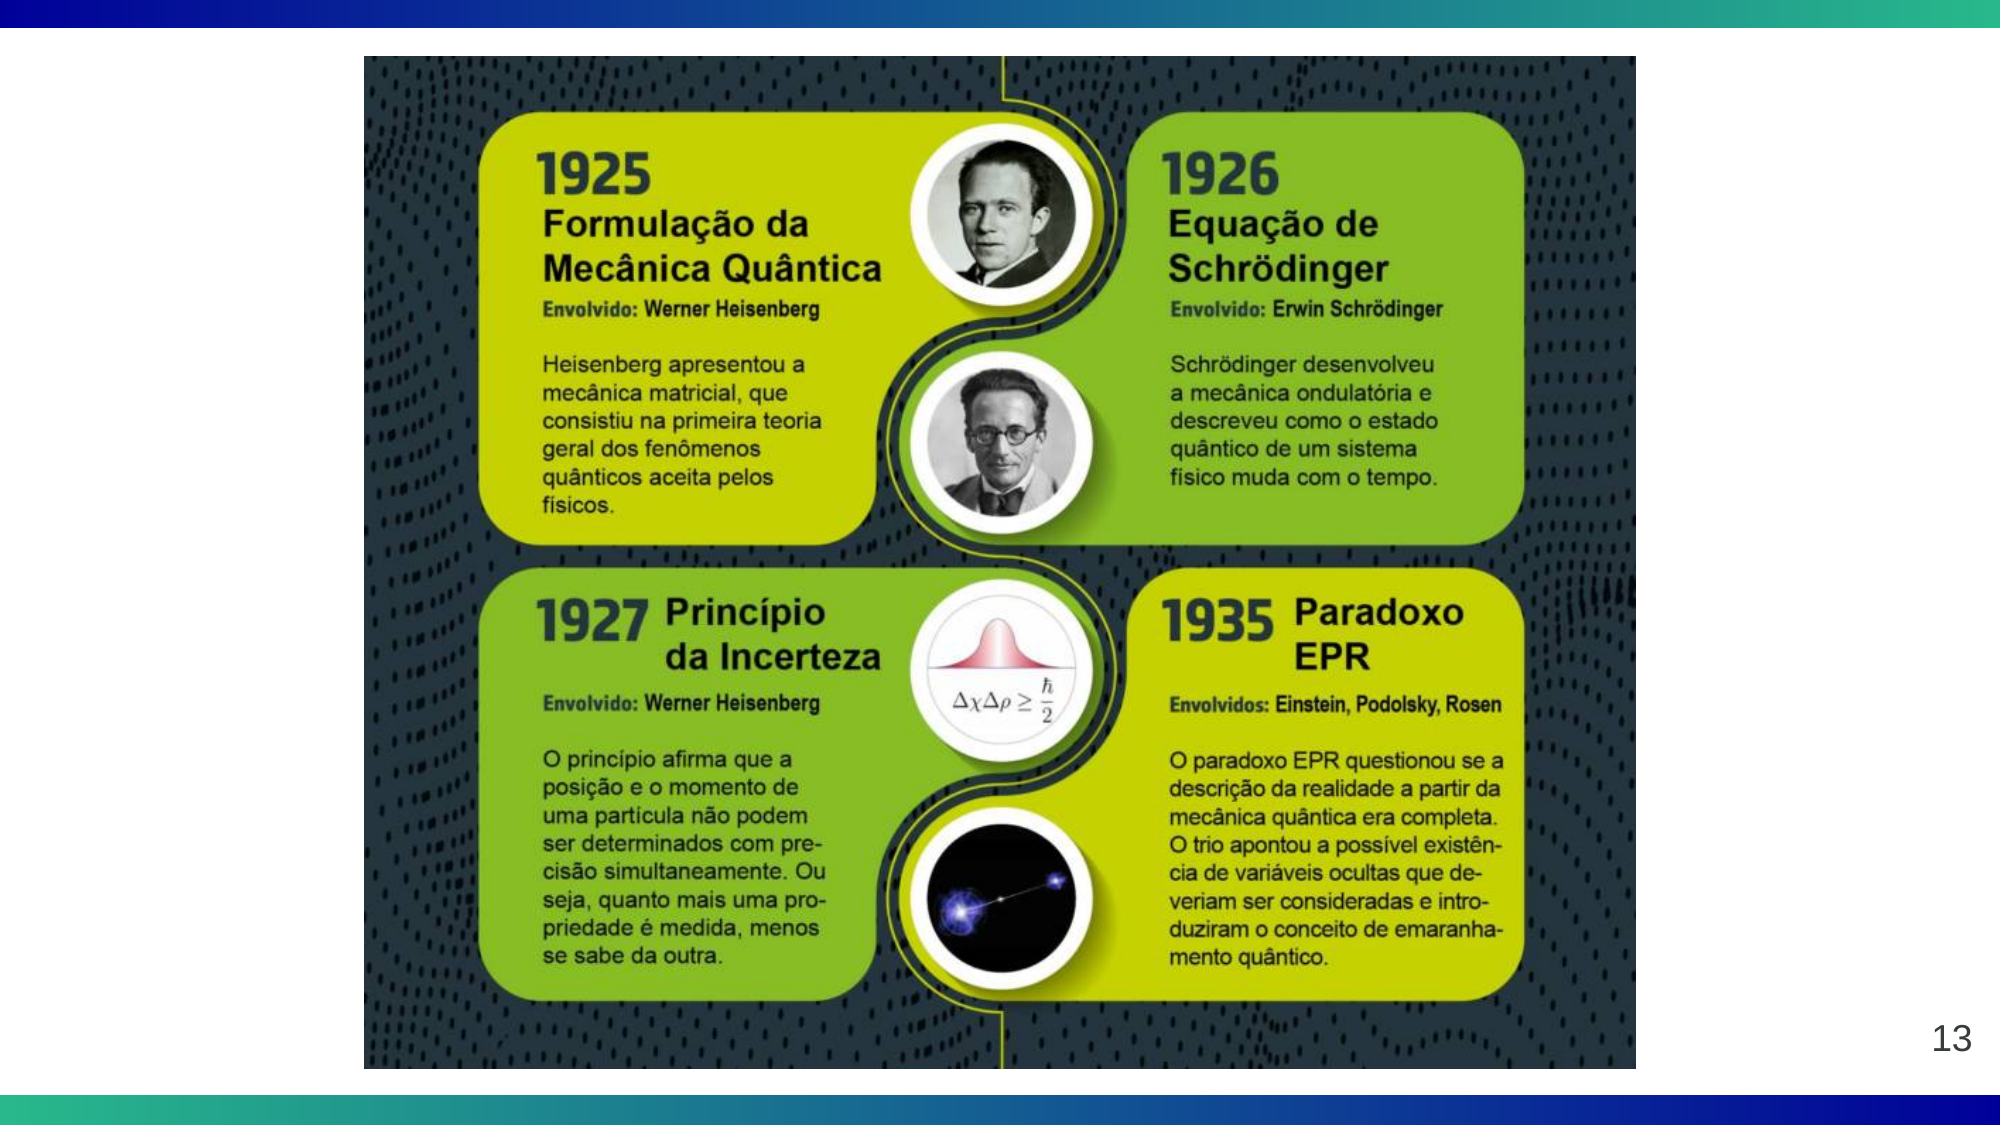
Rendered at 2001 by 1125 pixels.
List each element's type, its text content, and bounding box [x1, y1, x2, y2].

text_box [0, 0, 2000, 28]
text_box <number> [1761, 1010, 1988, 1081]
picture [364, 56, 1636, 1069]
text_box [0, 1095, 2000, 1125]
